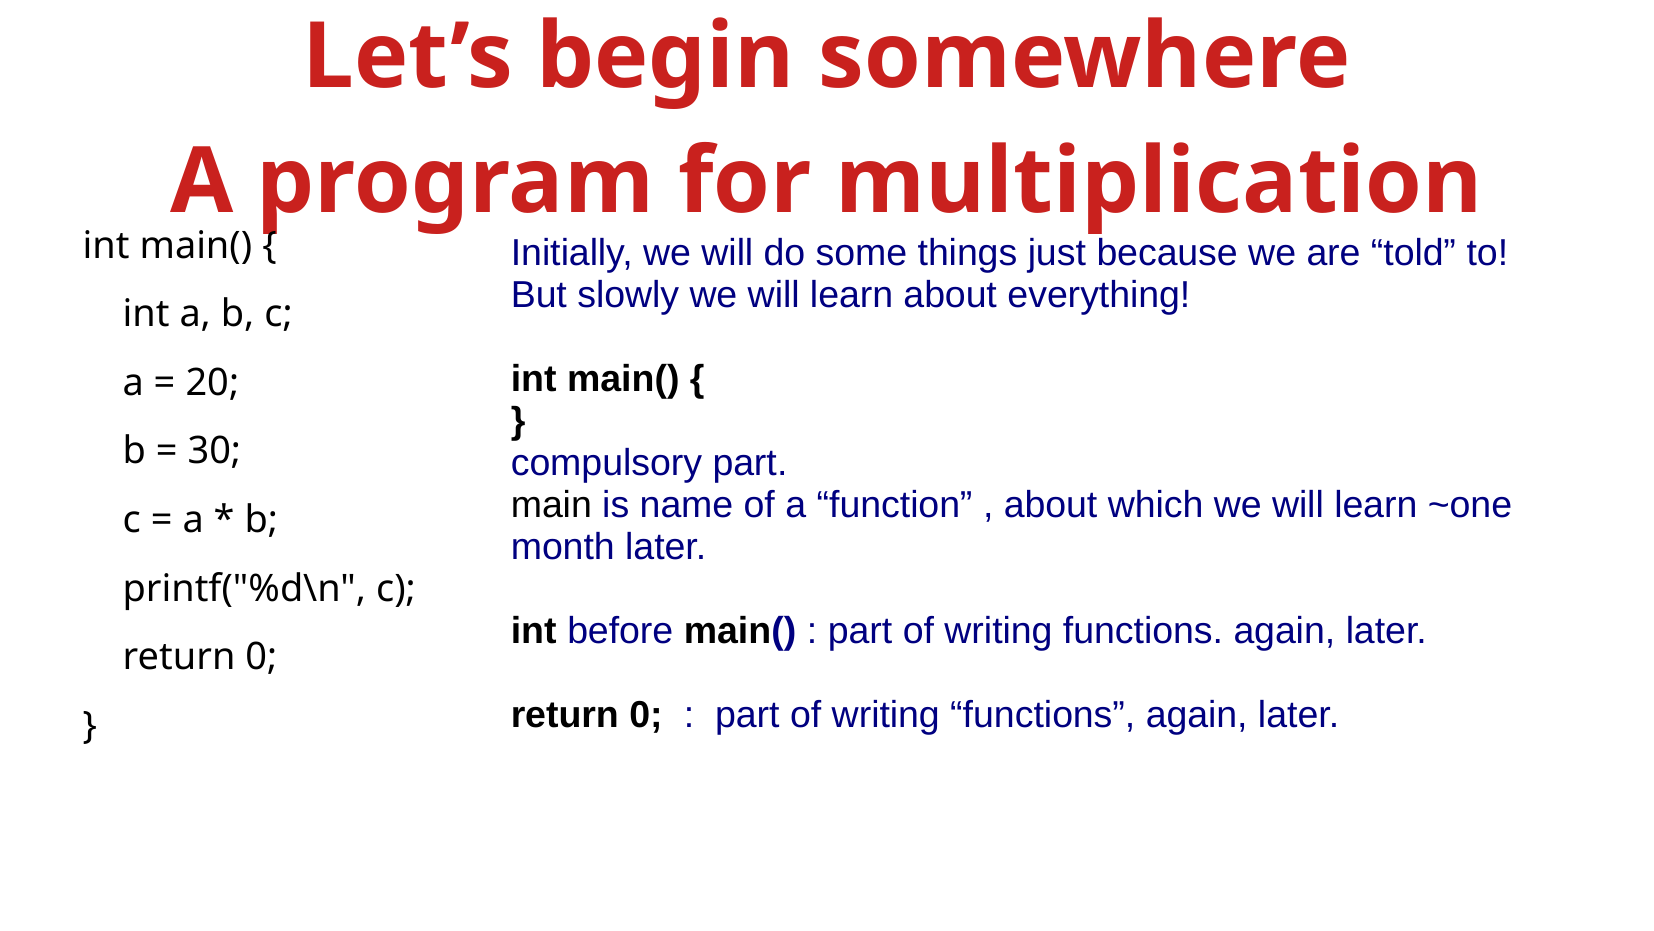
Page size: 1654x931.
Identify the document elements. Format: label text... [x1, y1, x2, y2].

text_box Initially, we will do some things just because we are “told” to! But slowly we will learn about everything! int main() { } compulsory part. main is name of a “function” , about which we will learn ~one month later. int before main() : part of writing functions. again, later. return 0; : part of writing “functions”, again, later. [496, 224, 1583, 786]
title Let’s begin somewhere A program for multiplication [82, 22, 1571, 207]
list int main() { int a, b, c; a = 20; b = 30; c = a * b; printf("%d\n", c); return 0; } [82, 217, 461, 758]
